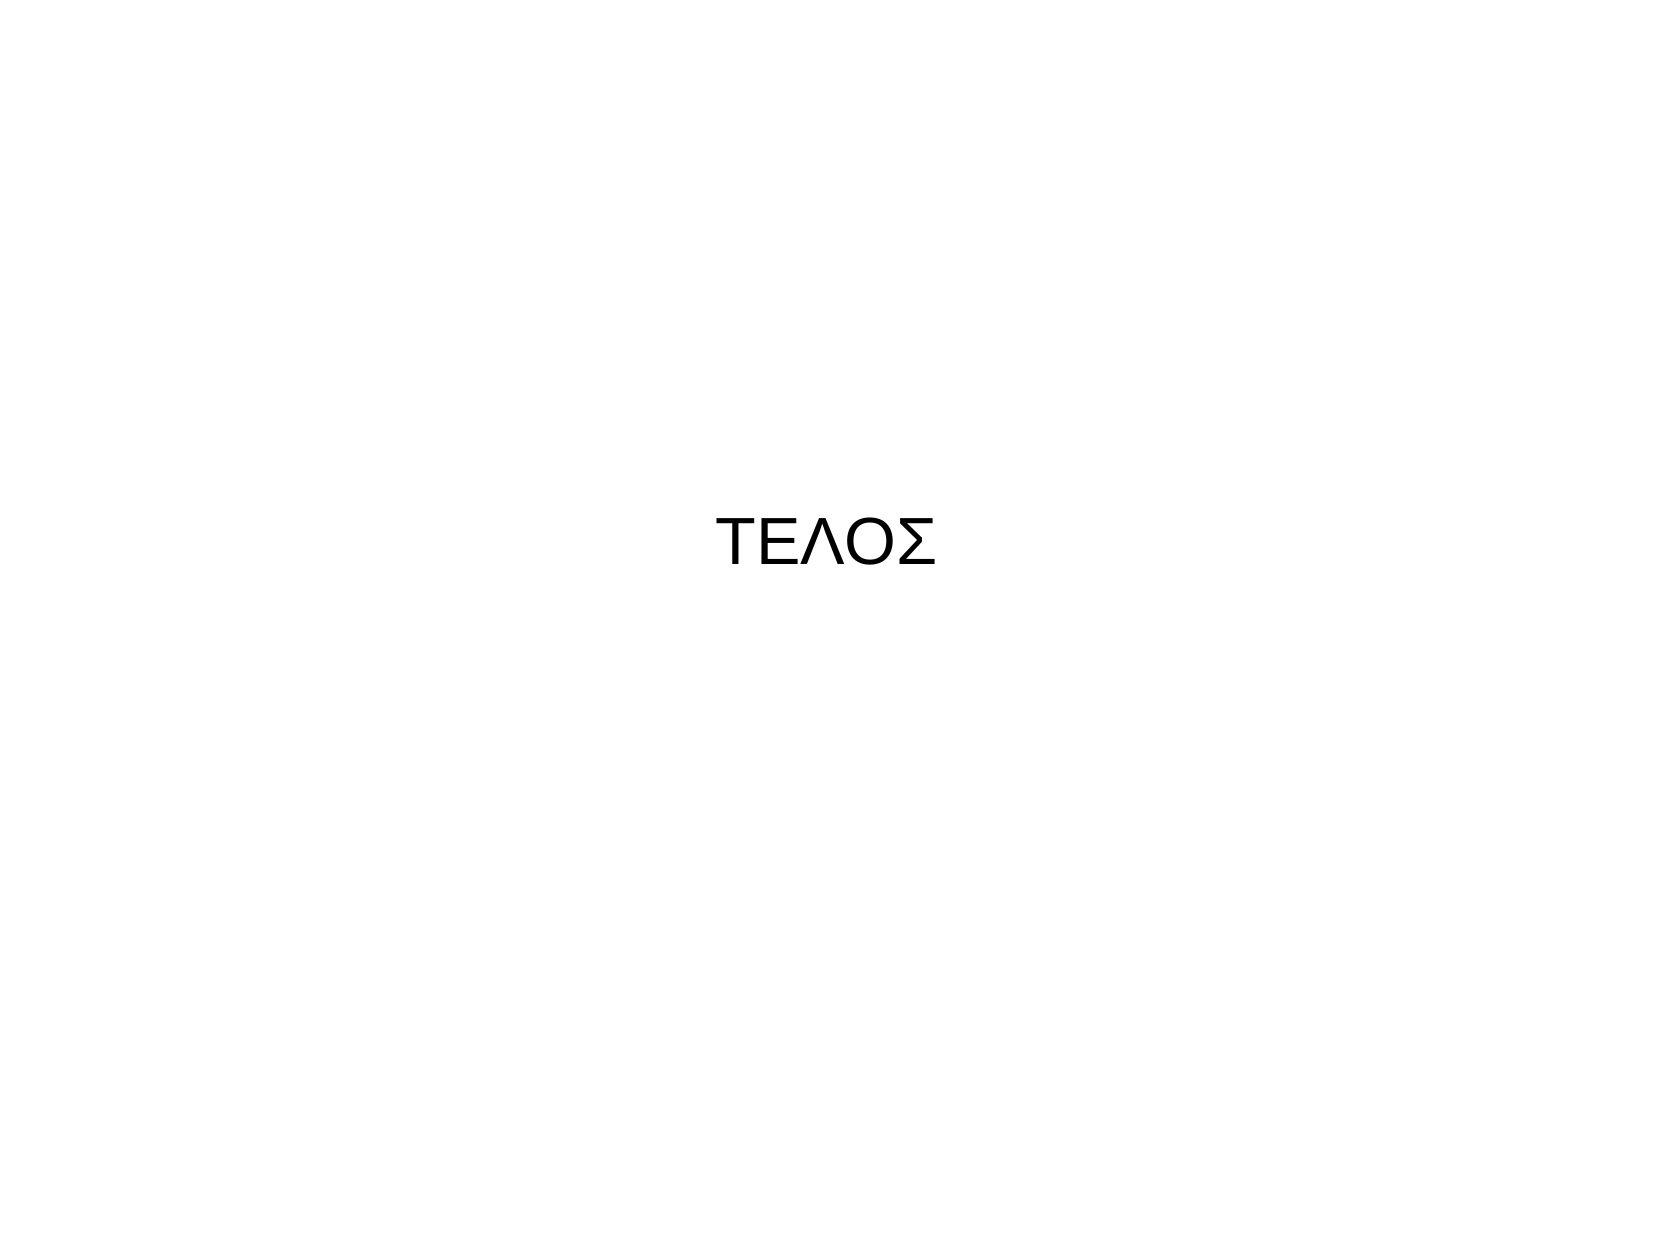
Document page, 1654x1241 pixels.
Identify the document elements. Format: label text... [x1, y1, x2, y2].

subtitle ΤΕΛΟΣ [82, 49, 1571, 1109]
